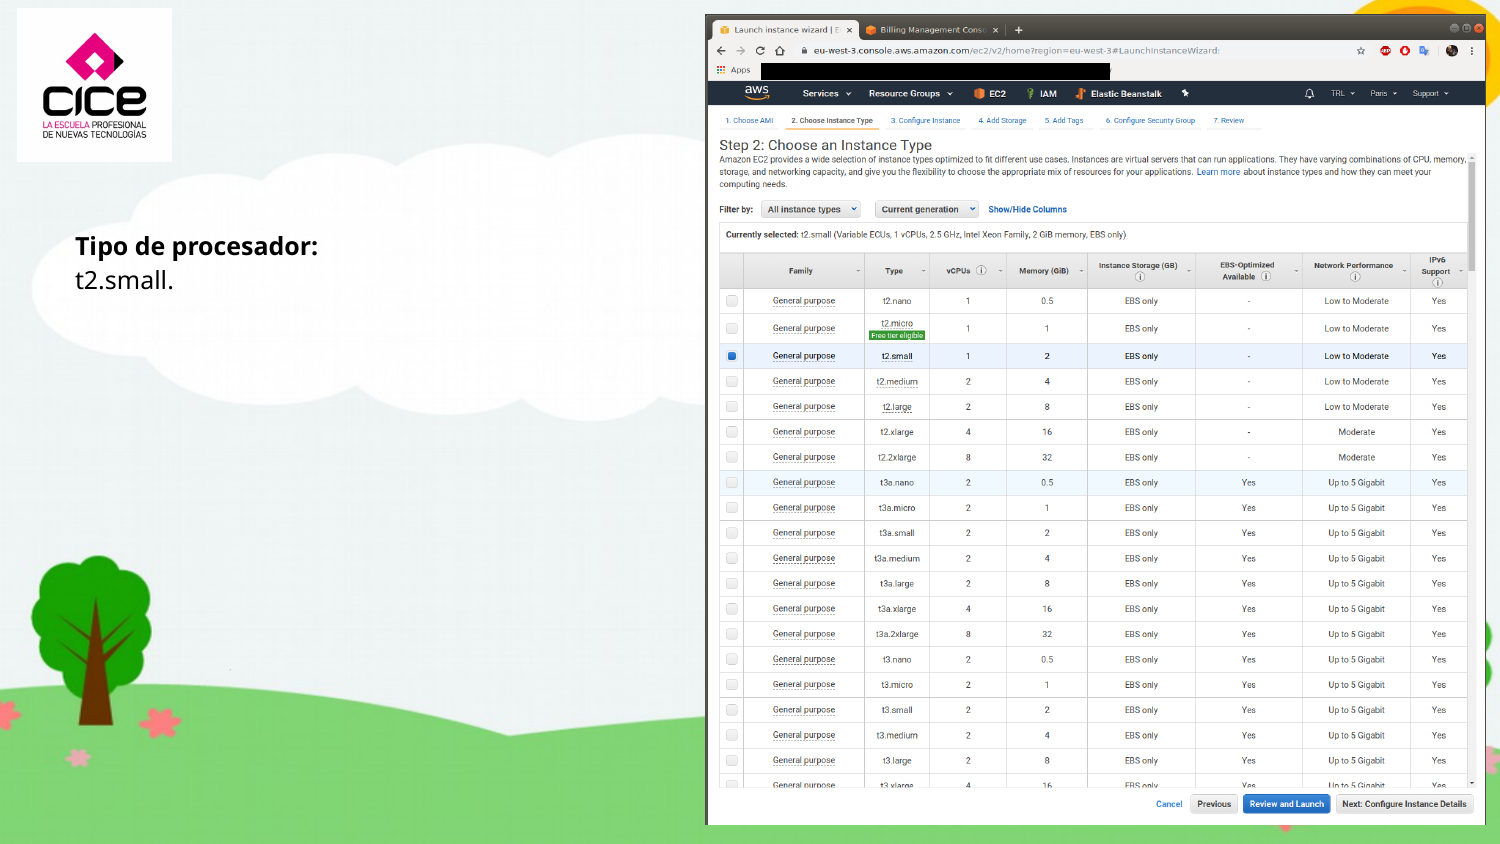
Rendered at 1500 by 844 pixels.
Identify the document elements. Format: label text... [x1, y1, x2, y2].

title Tipo de procesador: t2.small. [75, 240, 414, 286]
picture [0, 0, 1500, 844]
